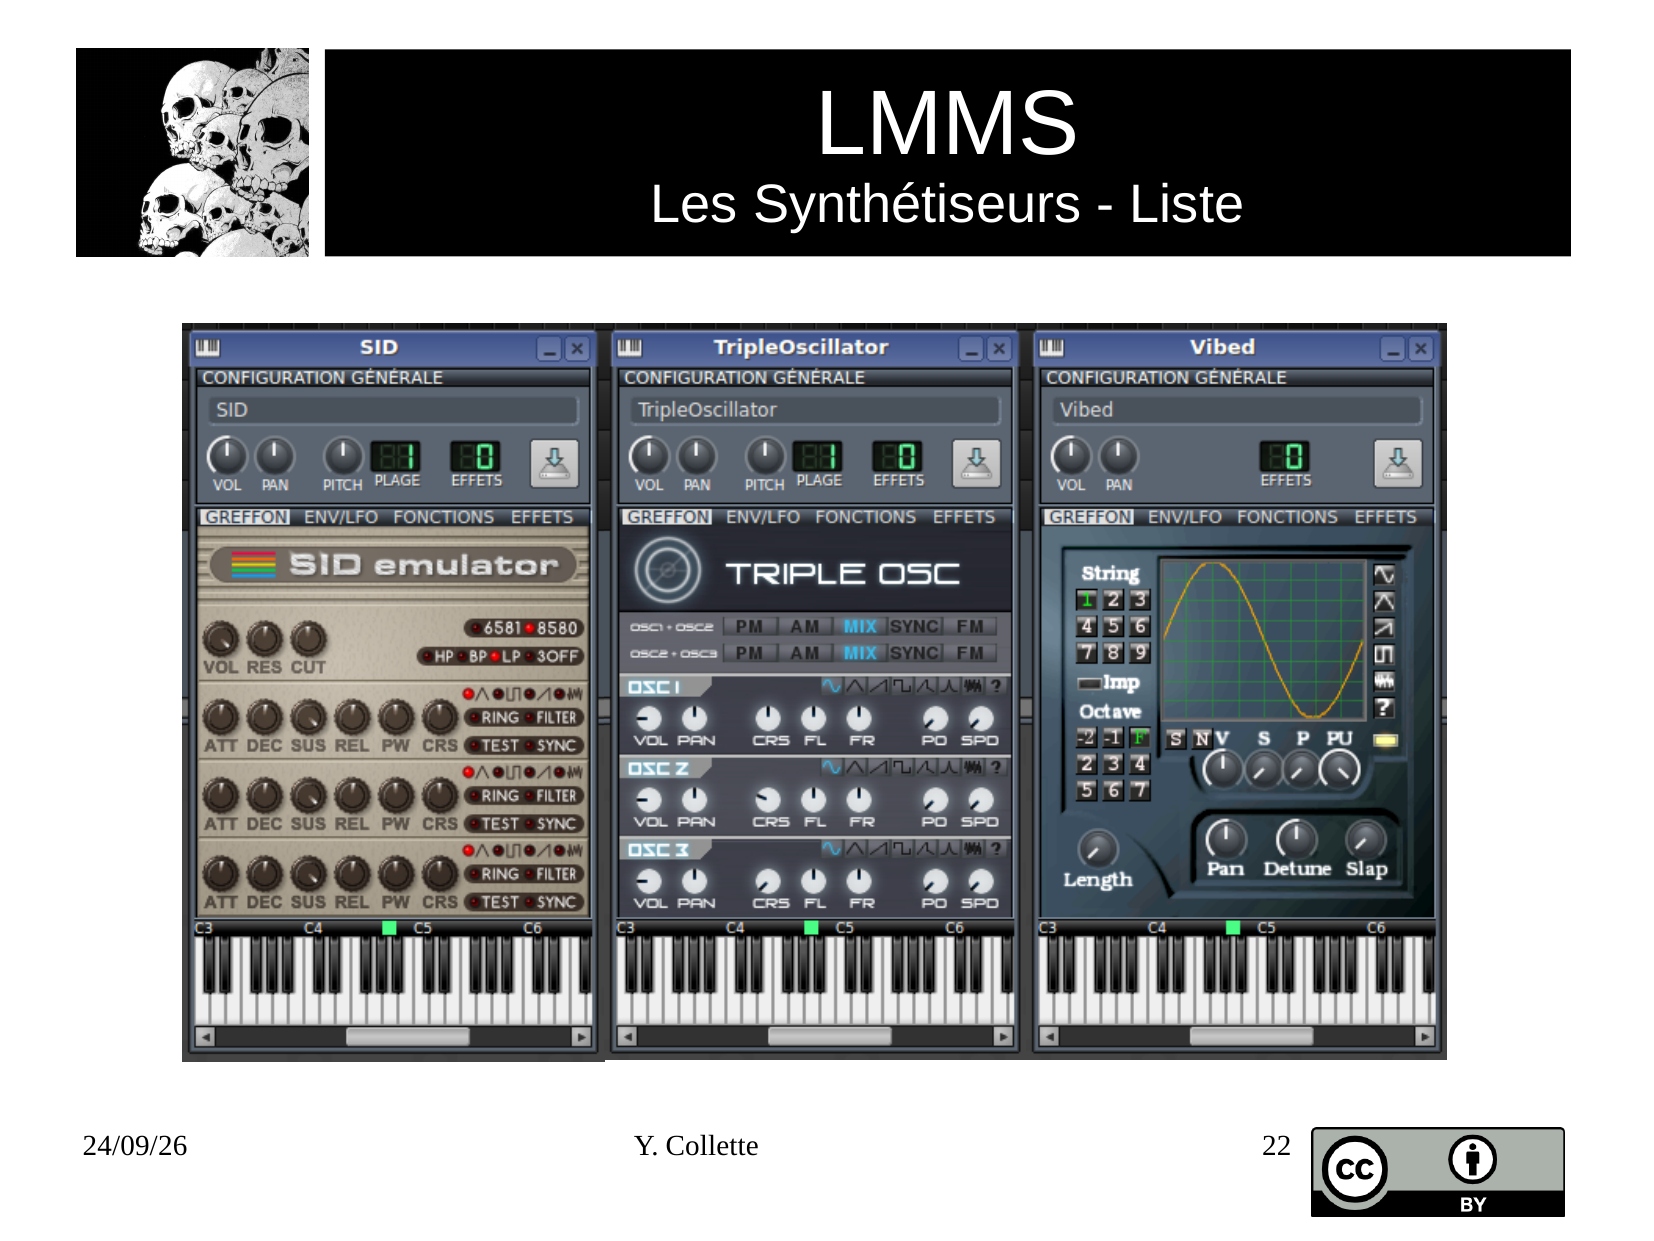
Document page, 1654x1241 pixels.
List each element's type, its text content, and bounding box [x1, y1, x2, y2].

title LMMS Les Synthétiseurs - Liste [324, 49, 1571, 257]
picture [182, 323, 1447, 1062]
picture [76, 48, 309, 257]
picture [1311, 1127, 1565, 1217]
